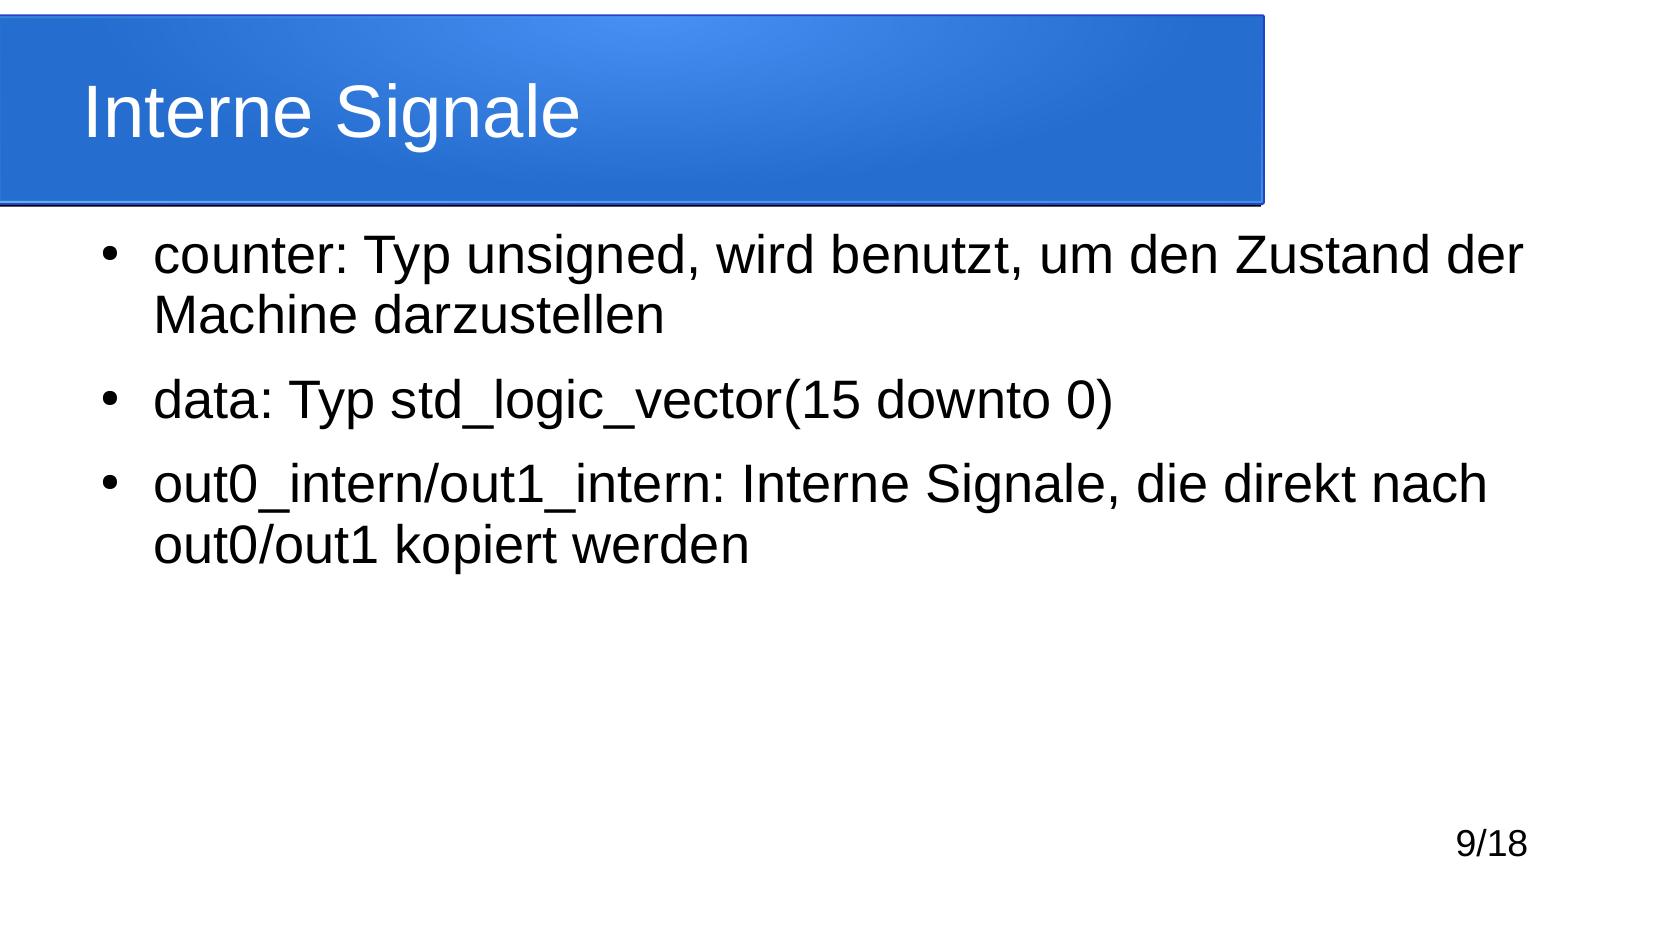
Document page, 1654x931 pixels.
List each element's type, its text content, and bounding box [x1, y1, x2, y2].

text_box 9/18 [1440, 814, 1630, 874]
title Interne Signale [82, 35, 1235, 189]
list counter: Typ unsigned, wird benutzt, um den Zustand der Machine darzustellen data: Typ std_logic_vector(15 downto 0) out0_intern/out1_intern: Interne Signale, die direkt nach out0/out1 kopiert werden [82, 224, 1571, 764]
